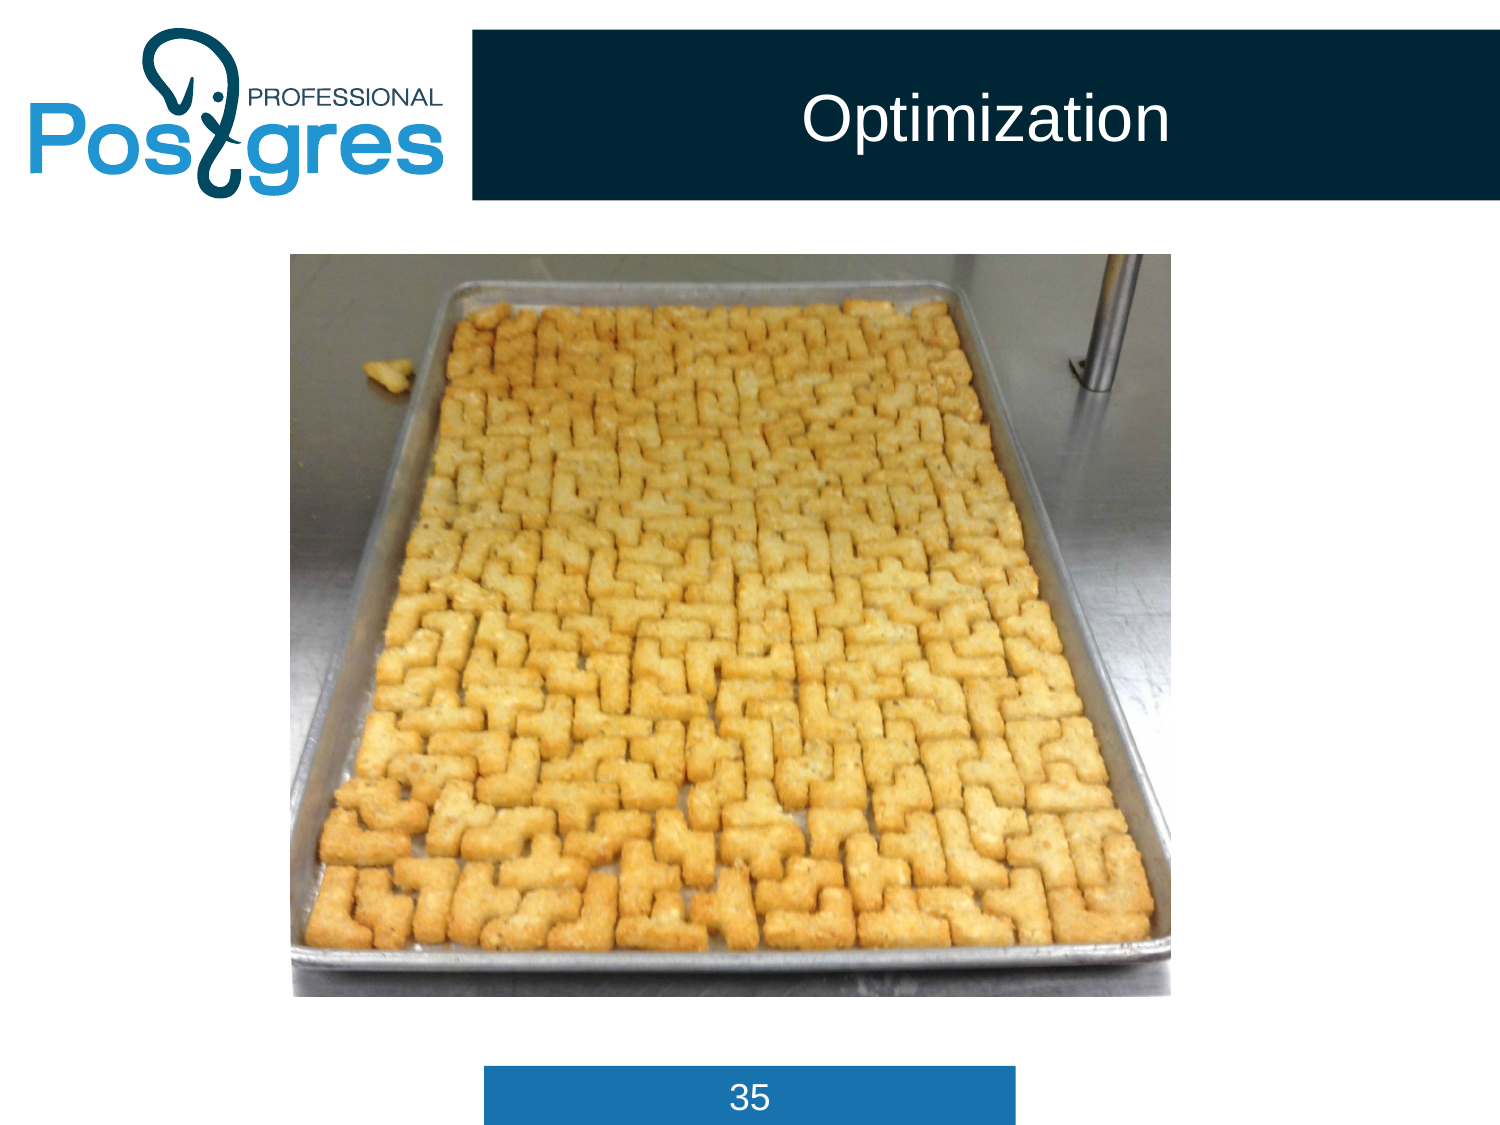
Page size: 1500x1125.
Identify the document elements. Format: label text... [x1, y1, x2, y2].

picture [290, 254, 1171, 997]
title Optimization [472, 29, 1500, 201]
